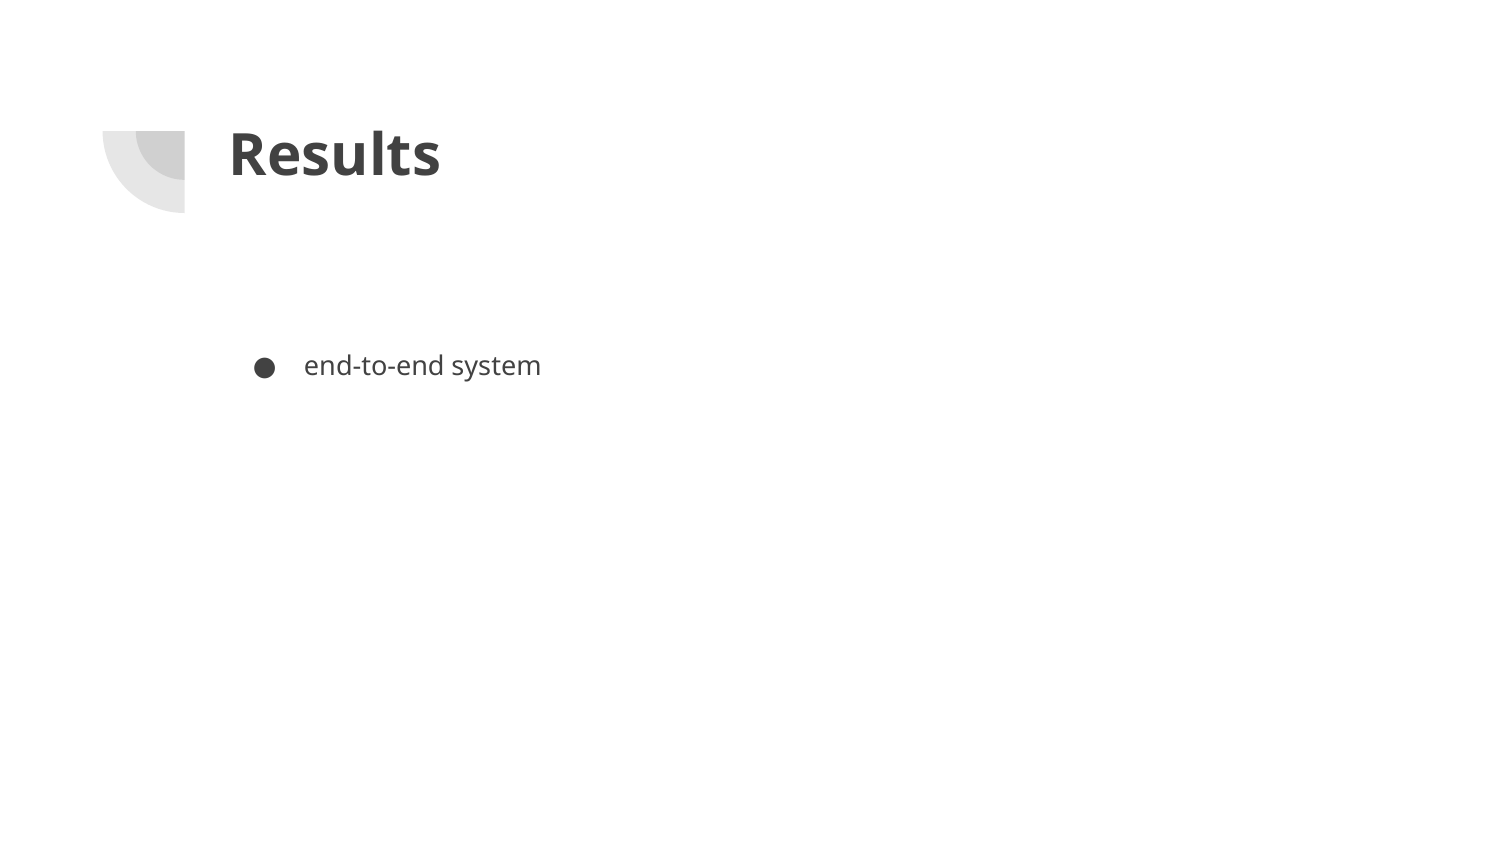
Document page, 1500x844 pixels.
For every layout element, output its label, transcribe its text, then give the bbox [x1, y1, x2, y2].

title Results [213, 98, 1368, 263]
list end-to-end system [213, 326, 1368, 744]
